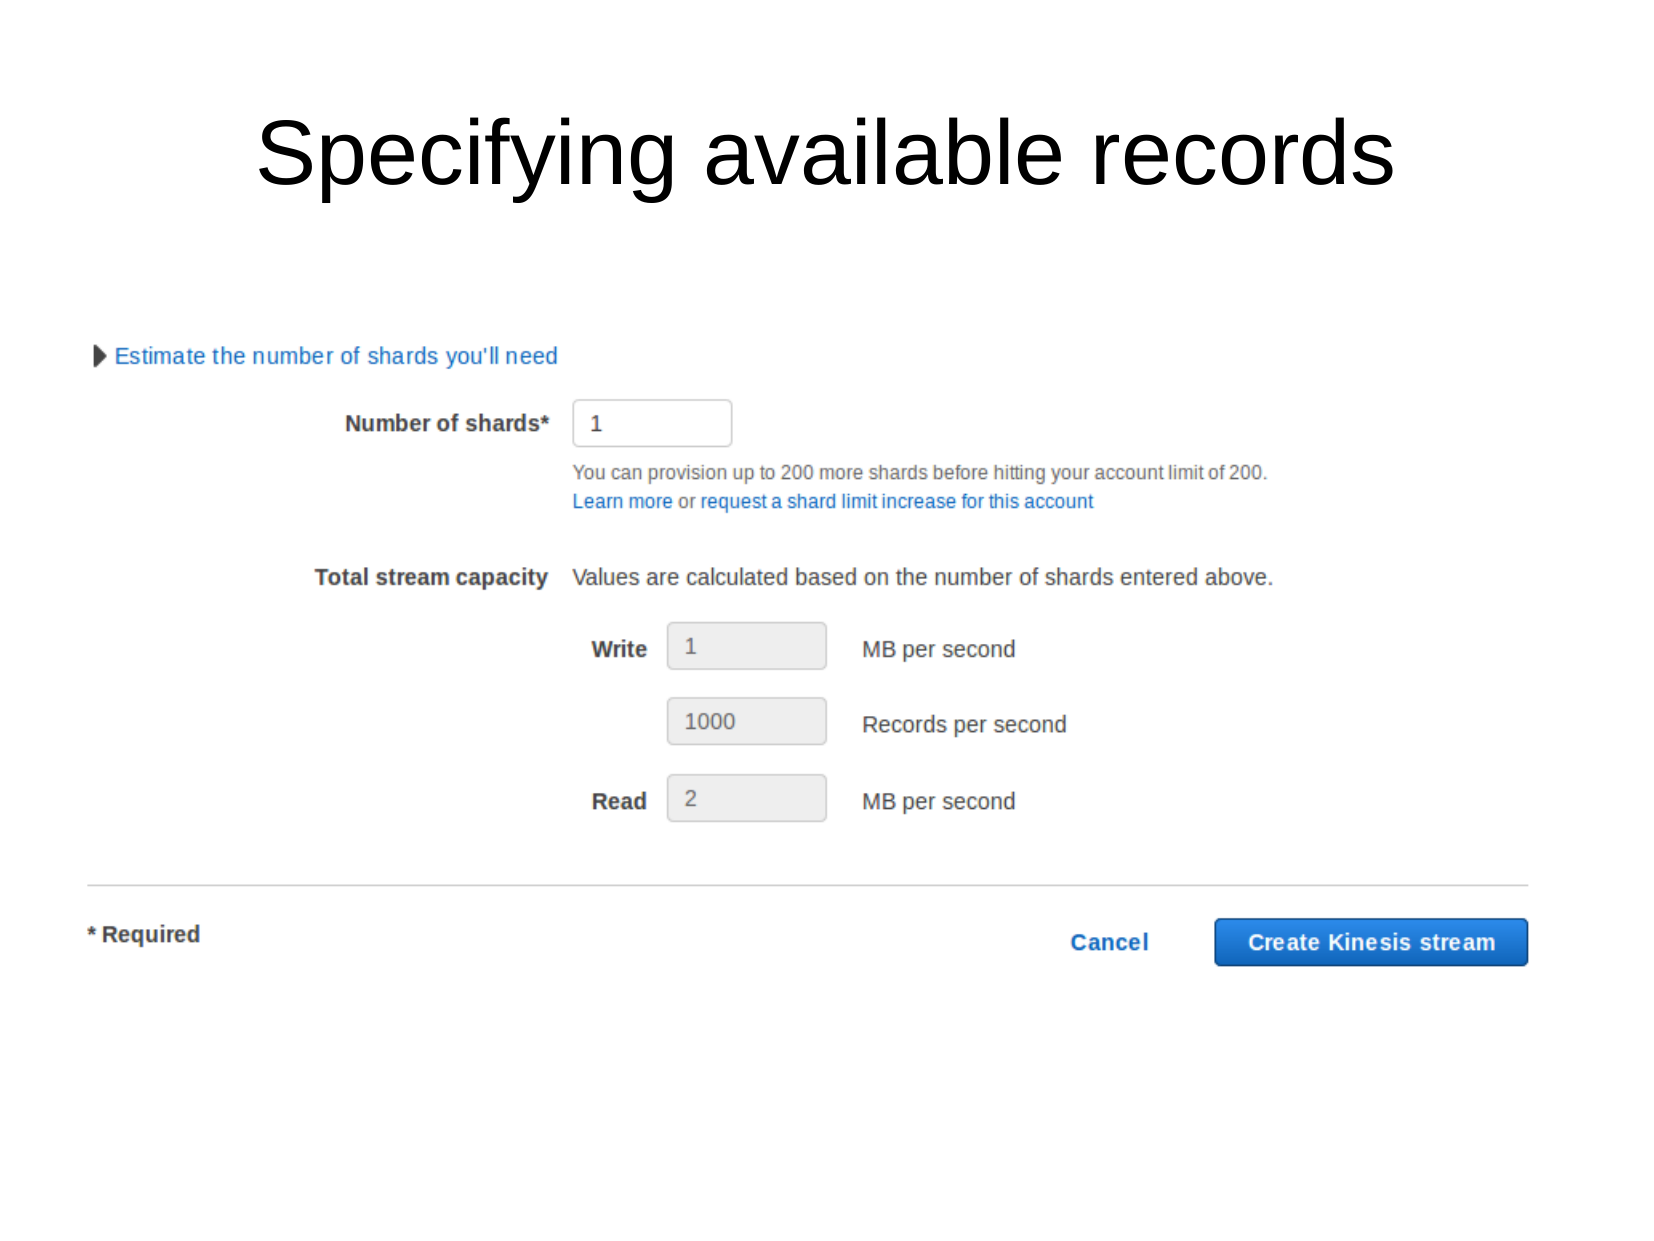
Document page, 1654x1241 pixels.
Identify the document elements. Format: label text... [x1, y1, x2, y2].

picture [70, 313, 1607, 1005]
title Specifying available records [82, 49, 1571, 257]
